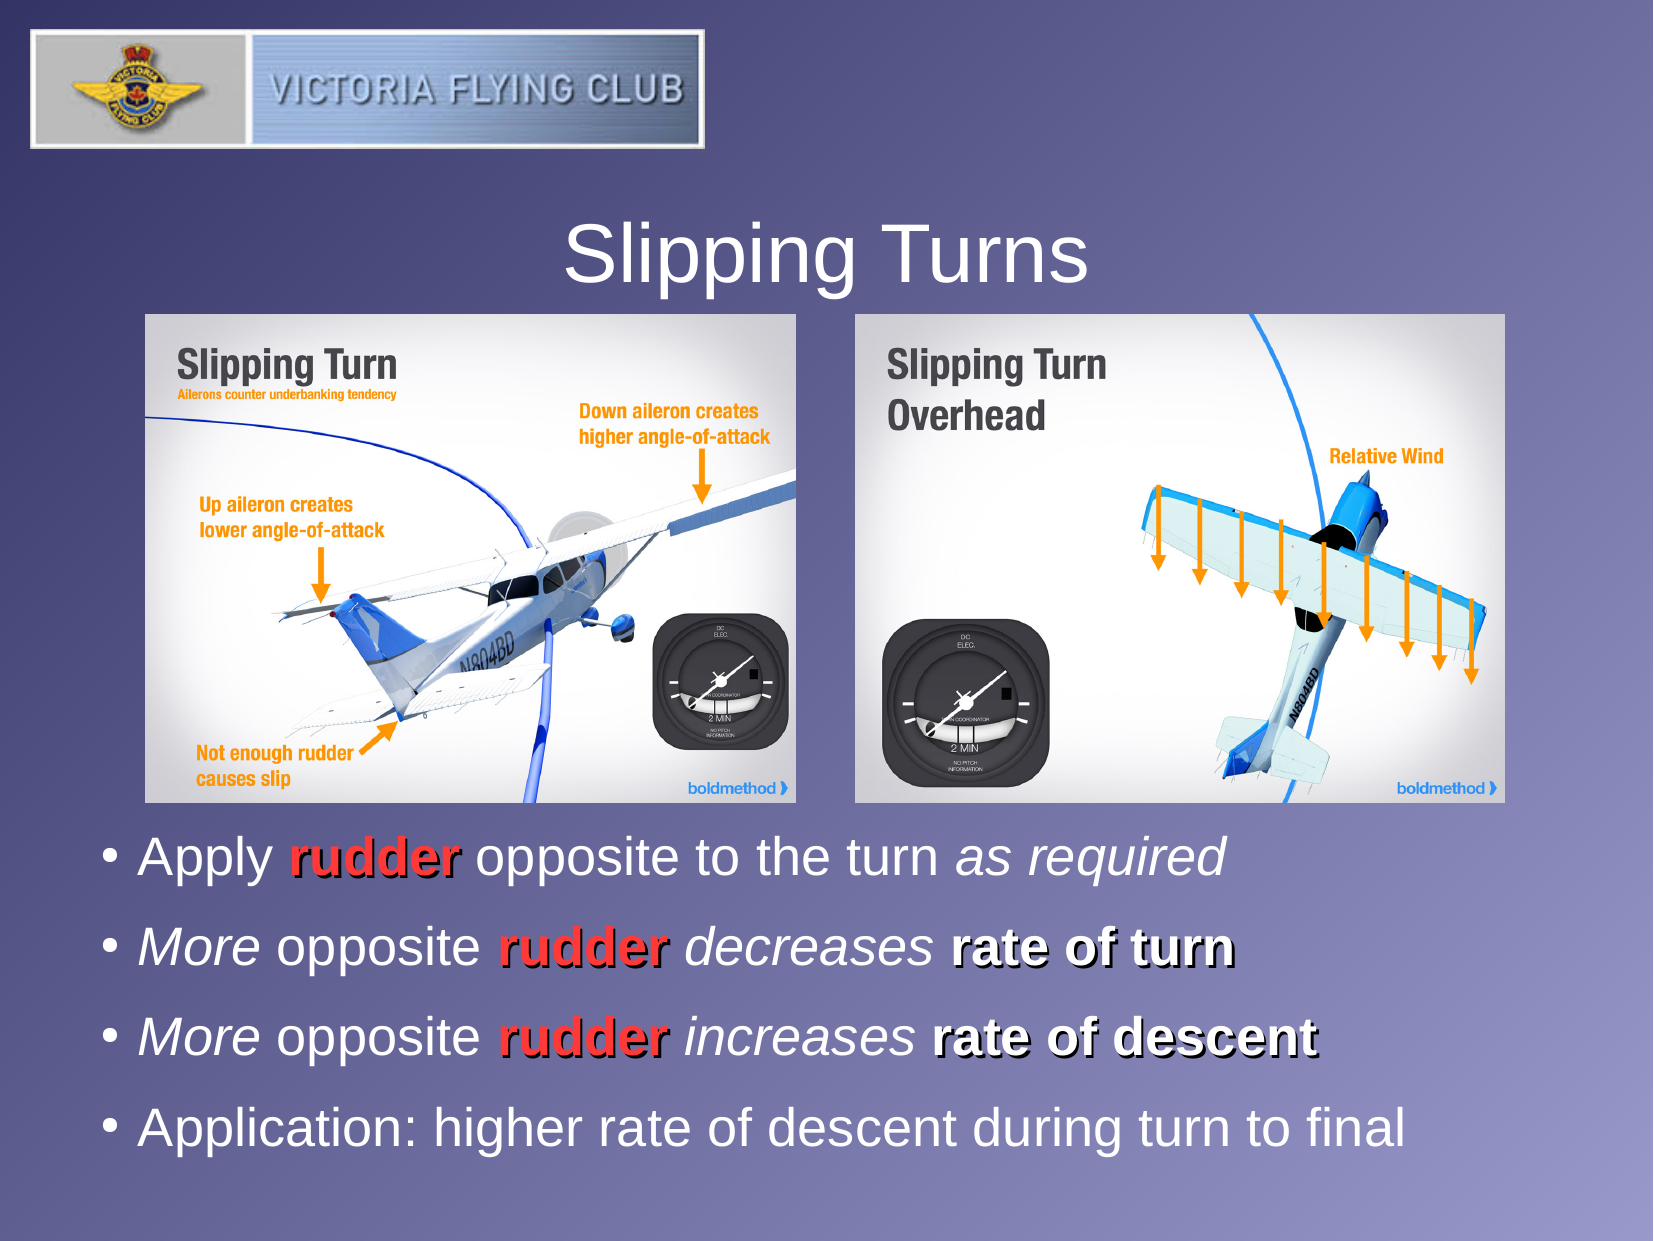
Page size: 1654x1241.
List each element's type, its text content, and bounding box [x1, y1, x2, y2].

list Apply rudder opposite to the turn as required More opposite rudder decreases rate of turn More opposite rudder increases rate of descent Application: higher rate of descent during turn to final [82, 826, 1571, 1202]
picture [855, 314, 1505, 803]
picture [145, 314, 796, 803]
picture [30, 29, 705, 149]
title Slipping Turns [82, 150, 1571, 358]
